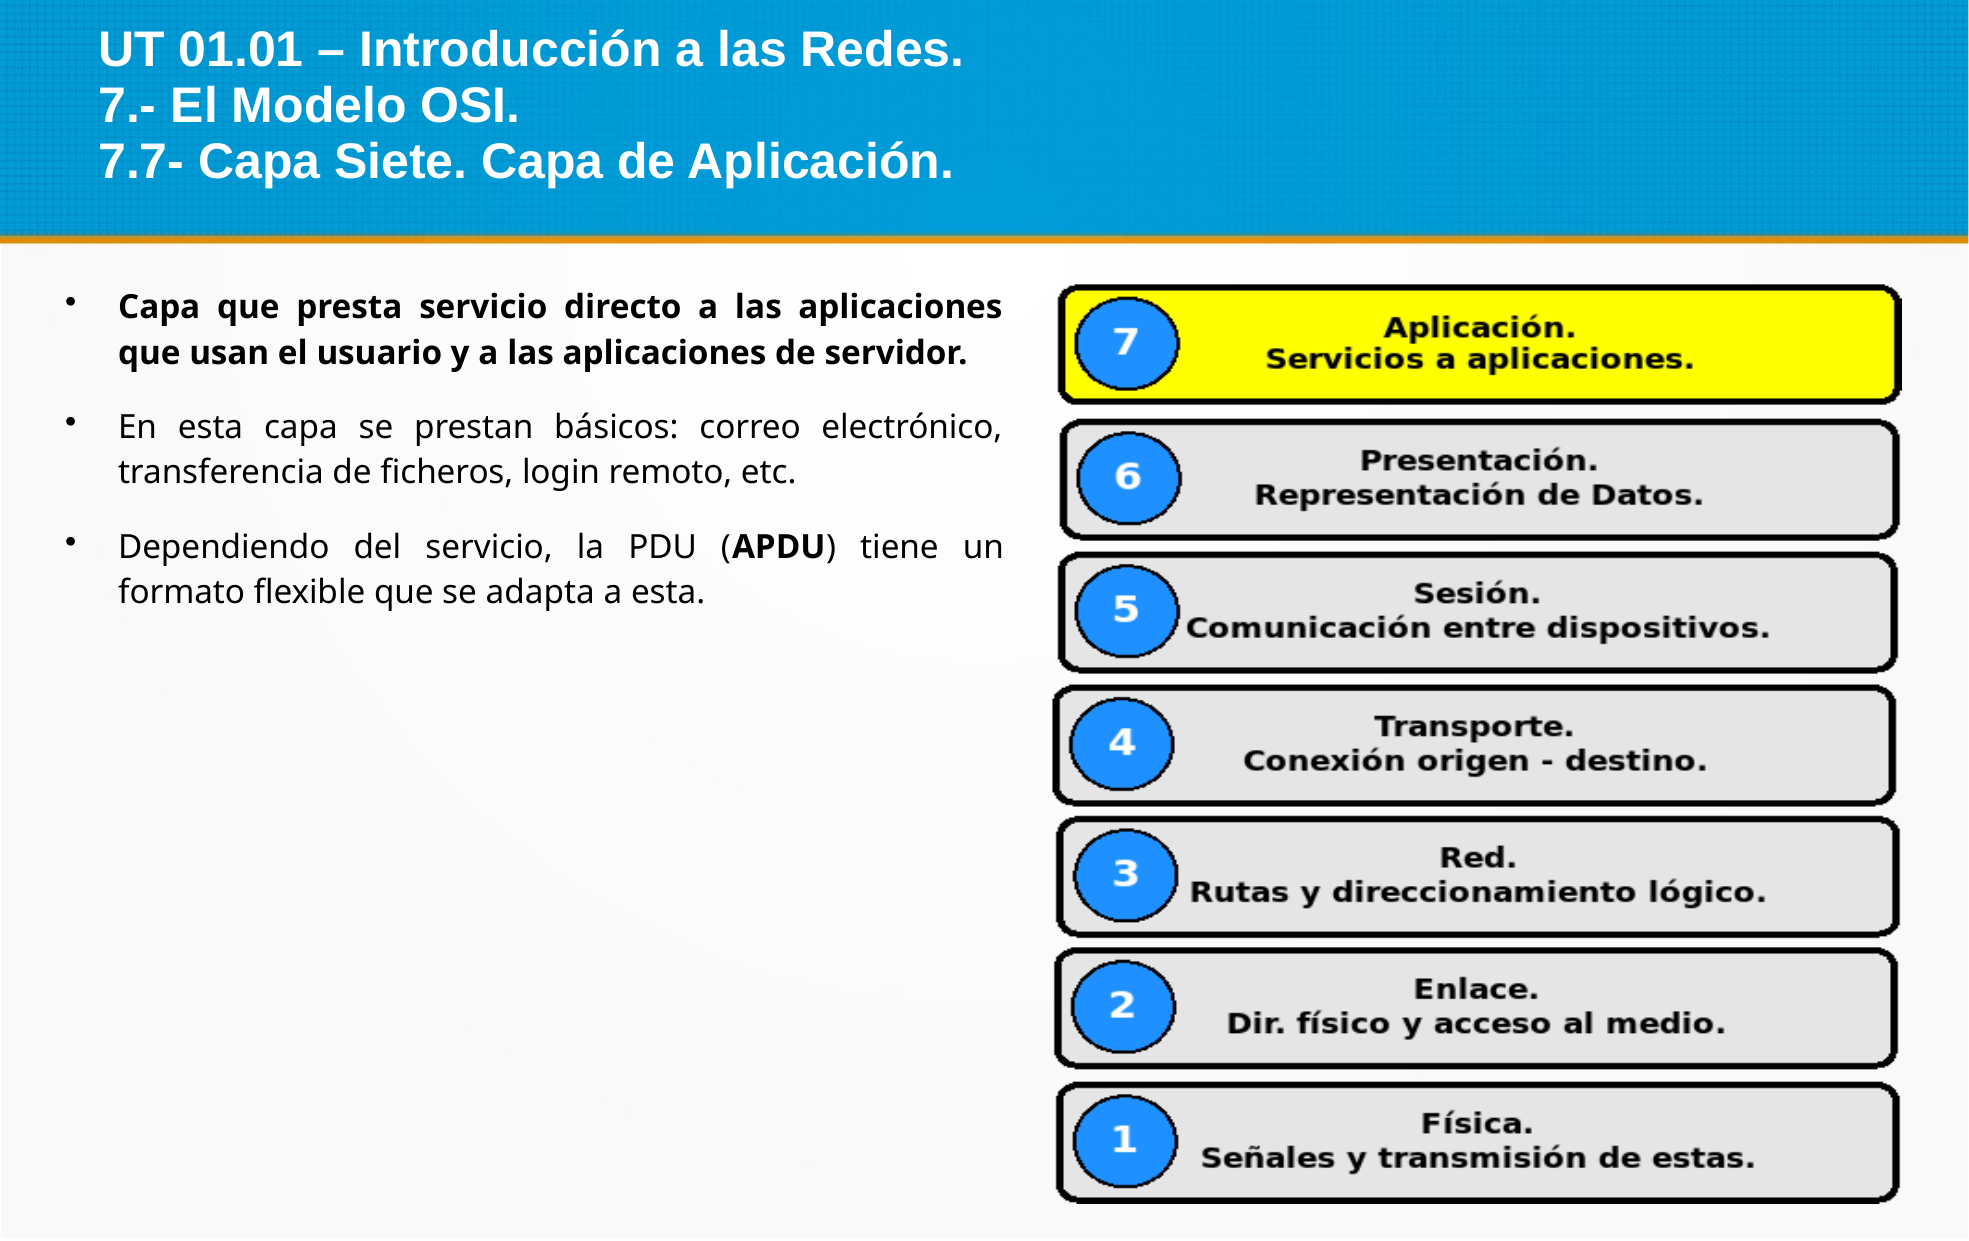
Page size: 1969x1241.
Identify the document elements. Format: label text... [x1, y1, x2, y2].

picture [0, 233, 1969, 1241]
list Capa que presta servicio directo a las aplicaciones que usan el usuario y a las aplicaciones de servidor. En esta capa se prestan básicos: correo electrónico, transferencia de ficheros, login remoto, etc. Dependiendo del servicio, la PDU (APDU) tiene un formato flexible que se adapta a esta. [47, 283, 1004, 1182]
title UT 01.01 – Introducción a las Redes. 7.- El Modelo OSI. 7.7- Capa Siete. Capa de Aplicación. [98, 19, 1870, 189]
